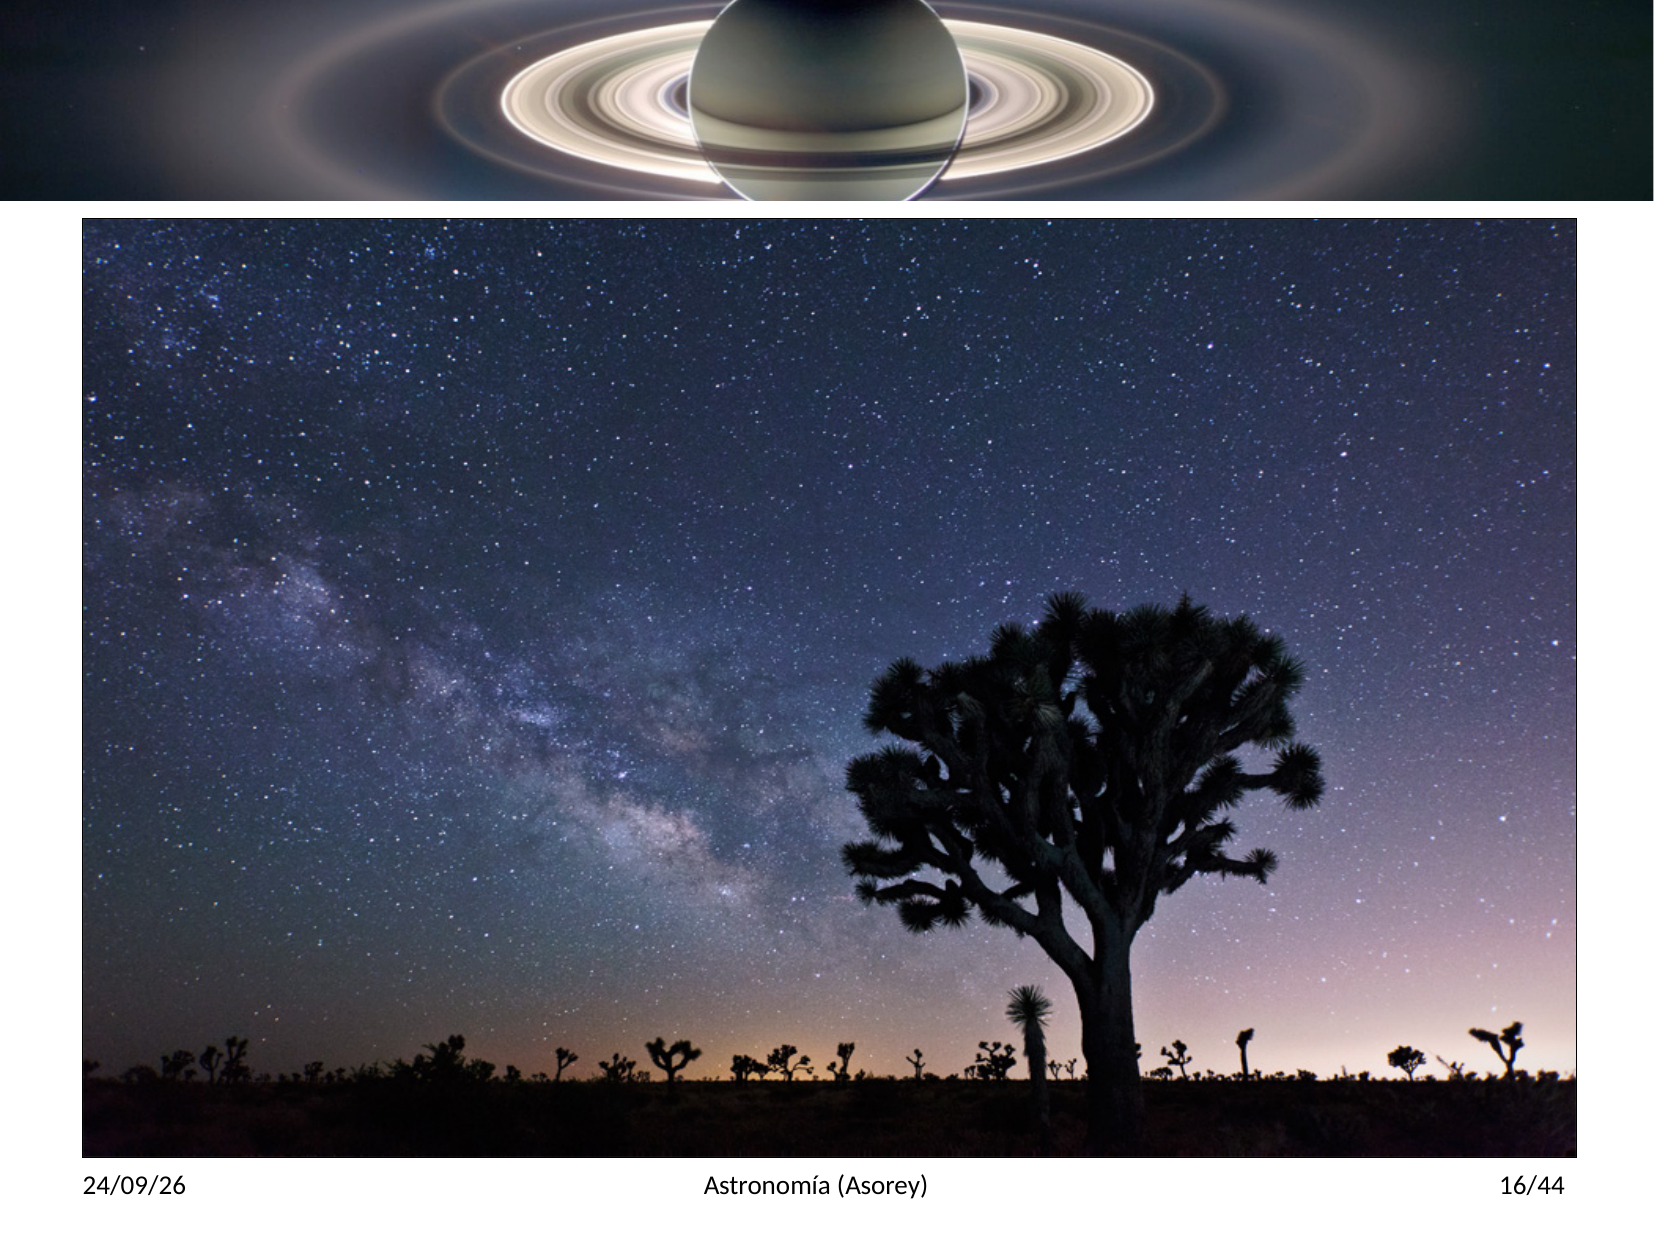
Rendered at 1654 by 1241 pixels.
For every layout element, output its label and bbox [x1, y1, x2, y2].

picture [82, 218, 1577, 1158]
picture [0, 0, 1654, 201]
